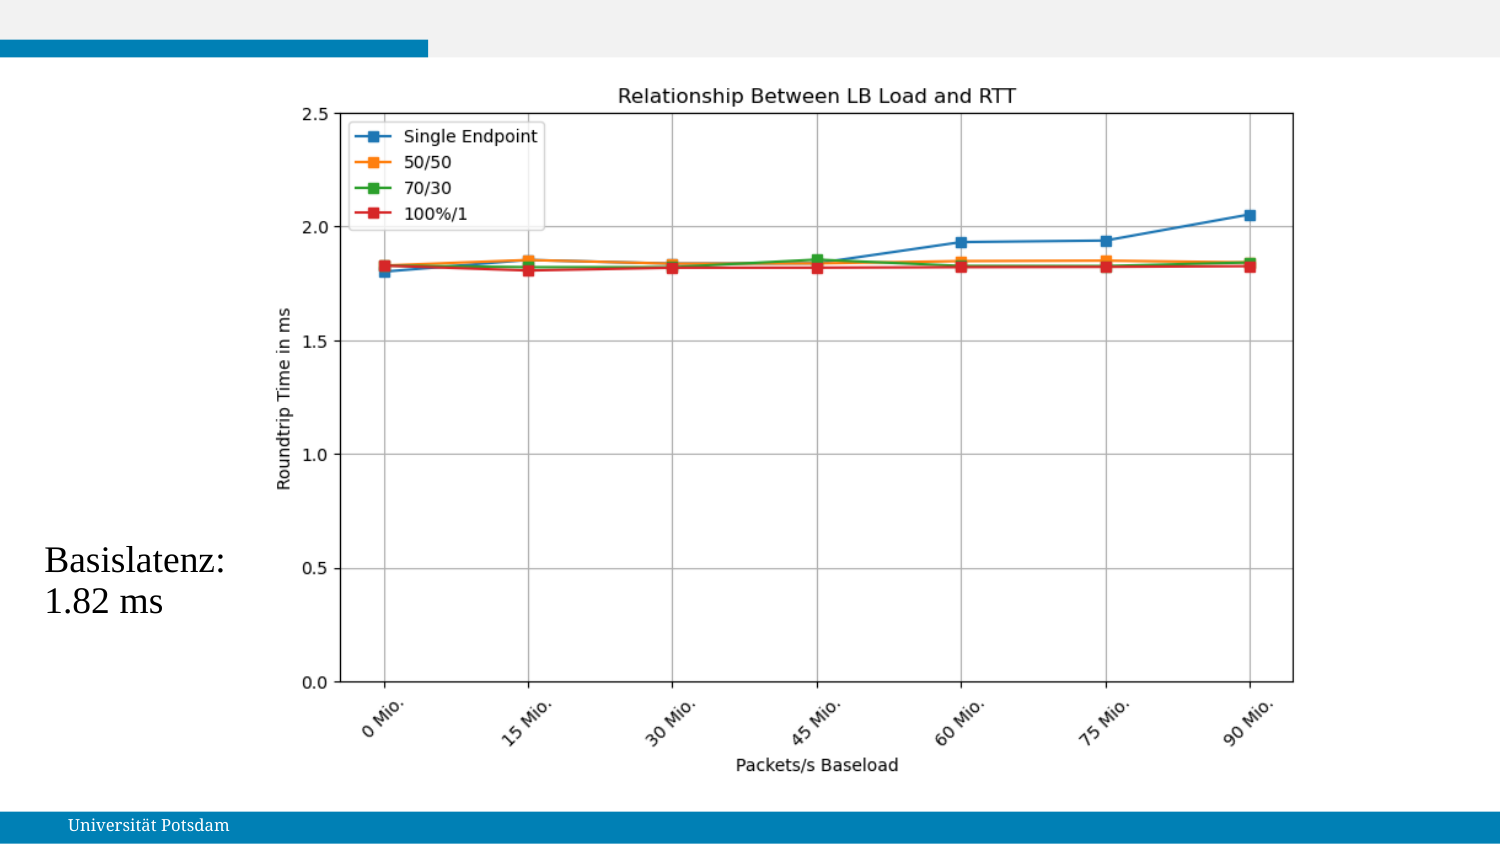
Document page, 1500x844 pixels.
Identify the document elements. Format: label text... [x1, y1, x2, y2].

picture [265, 76, 1305, 786]
text_box Basislatenz: 1.82 ms [29, 531, 296, 650]
